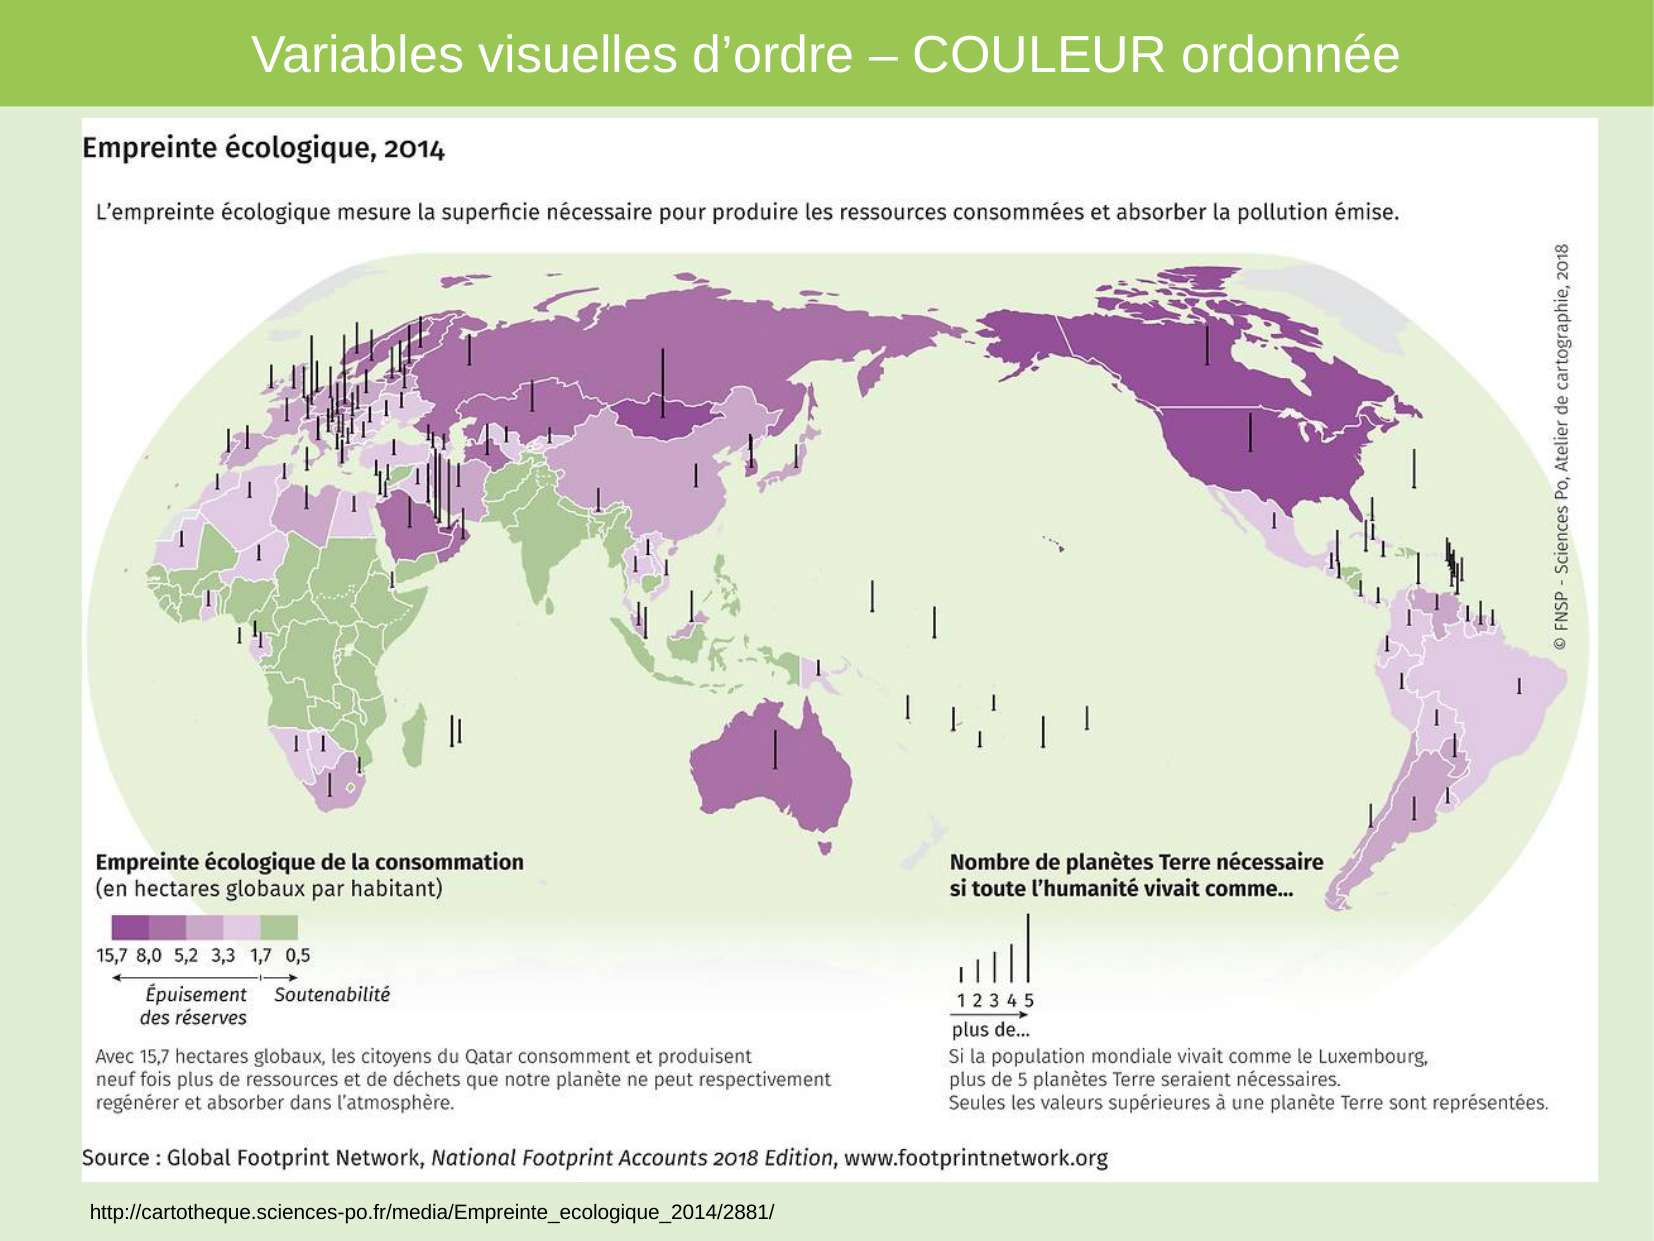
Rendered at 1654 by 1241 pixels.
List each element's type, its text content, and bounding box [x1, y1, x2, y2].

text_box http://cartotheque.sciences-po.fr/media/Empreinte_ecologique_2014/2881/ [75, 1192, 1501, 1236]
title Variables visuelles d’ordre – COULEUR ordonnée [82, 19, 1571, 89]
picture [82, 118, 1598, 1182]
